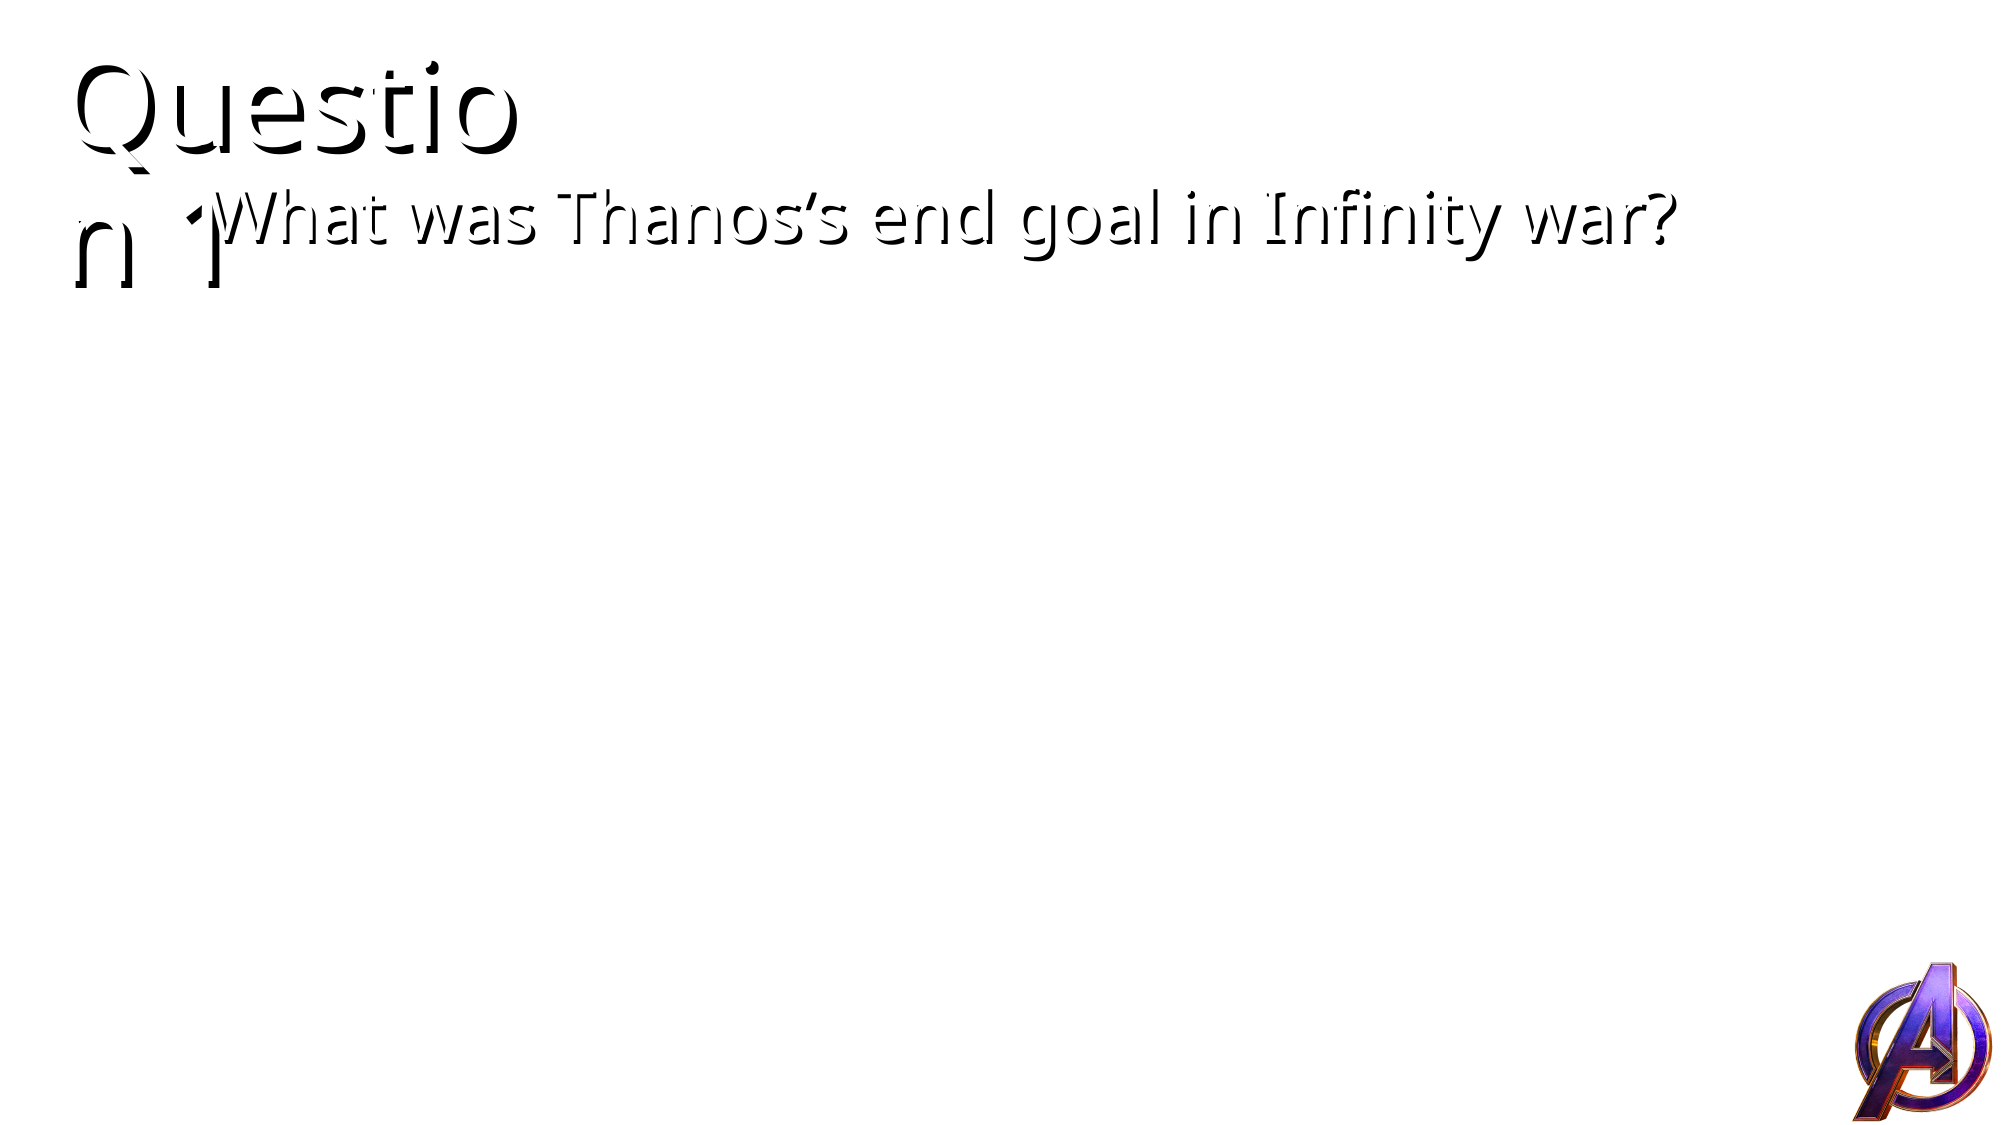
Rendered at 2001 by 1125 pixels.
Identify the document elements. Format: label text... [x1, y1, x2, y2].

picture [1846, 959, 2000, 1125]
list What was Thanos’s end goal in Infinity war? [192, 178, 1808, 305]
title Question 1 [44, 36, 608, 179]
